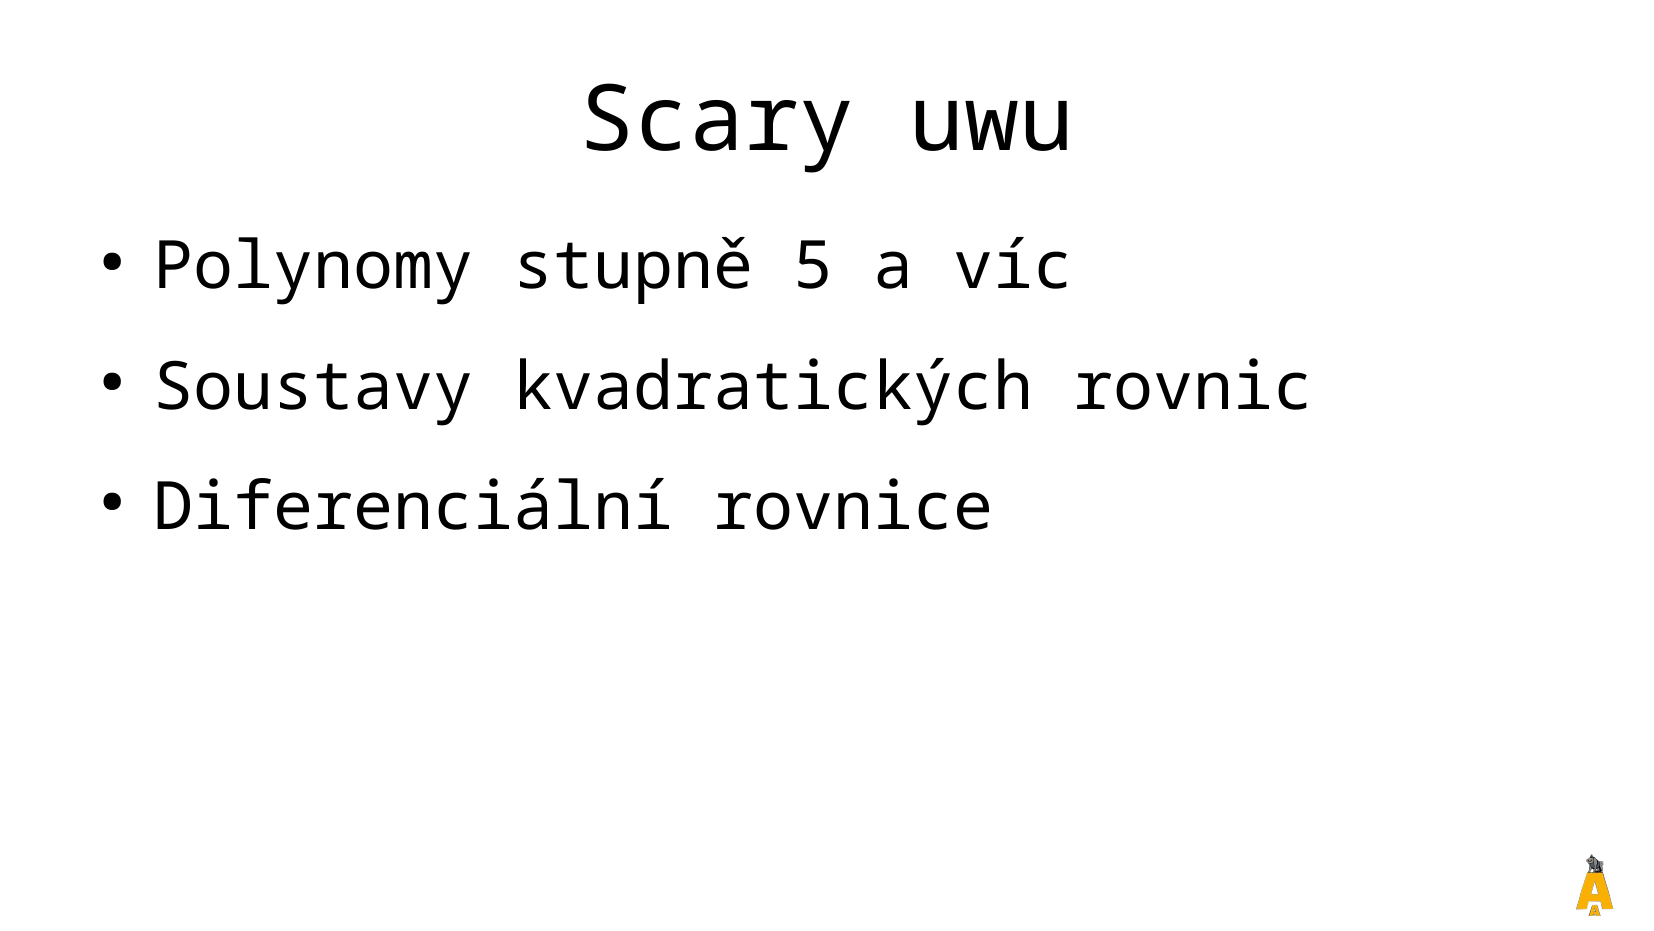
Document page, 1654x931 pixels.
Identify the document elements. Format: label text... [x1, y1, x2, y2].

list Polynomy stupně 5 a víc Soustavy kvadratických rovnic Diferenciální rovnice [82, 217, 1571, 758]
title Scary uwu [82, 37, 1571, 193]
picture [1564, 854, 1626, 916]
